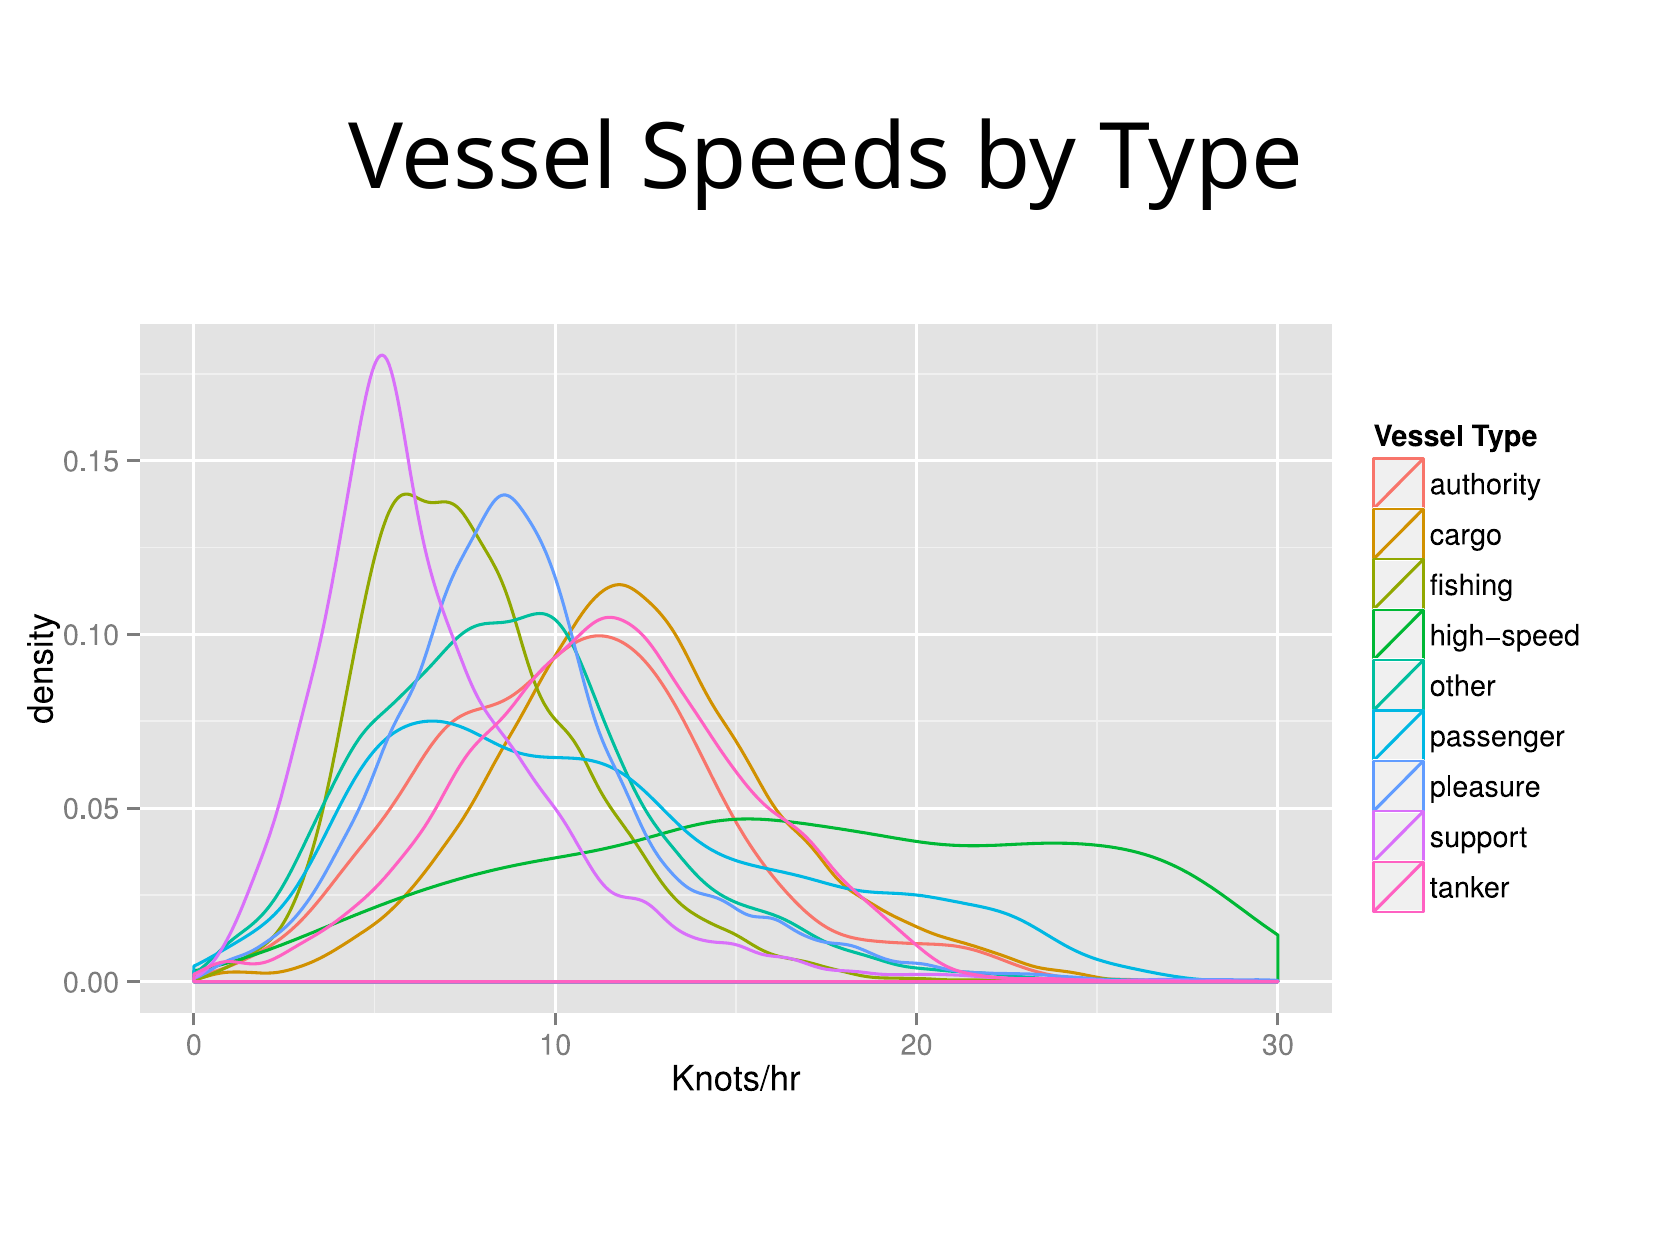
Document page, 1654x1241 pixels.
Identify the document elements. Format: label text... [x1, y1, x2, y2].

picture [0, 281, 1653, 1122]
title Vessel Speeds by Type [82, 49, 1571, 257]
